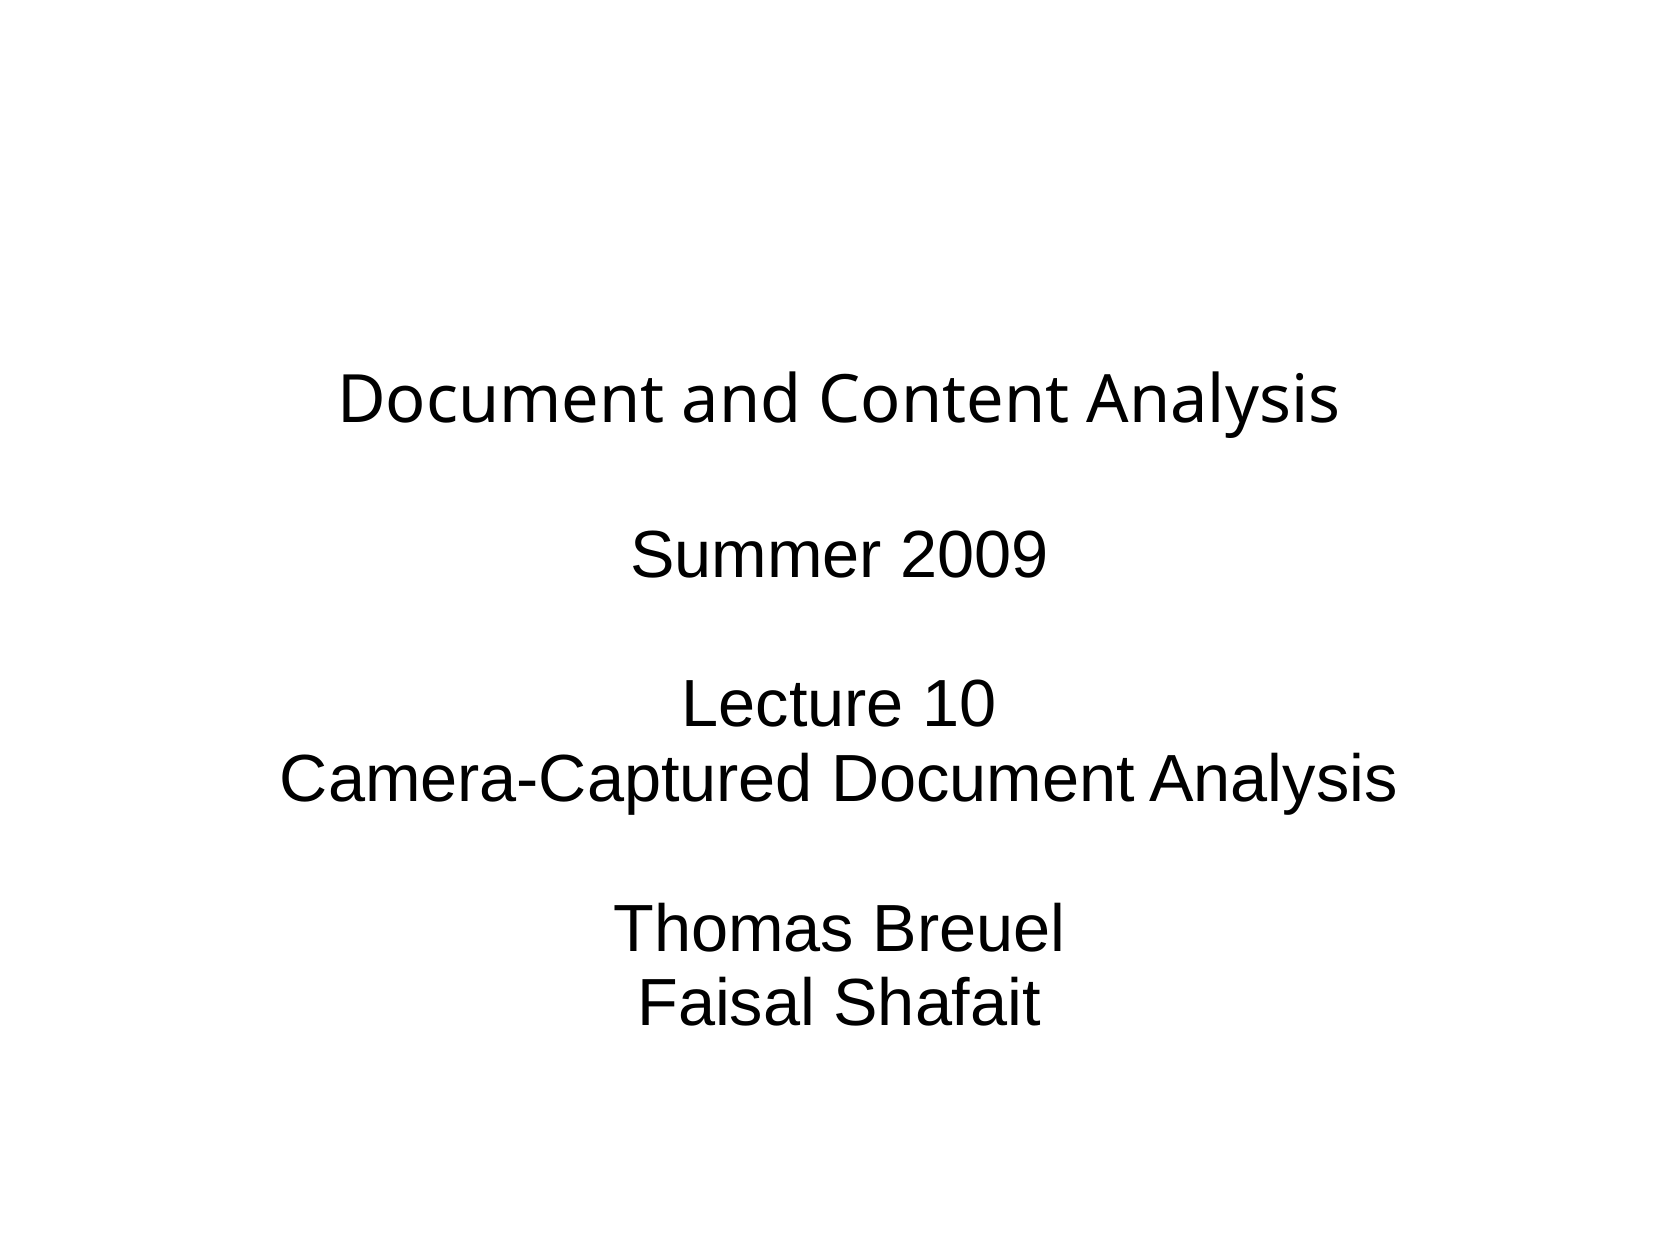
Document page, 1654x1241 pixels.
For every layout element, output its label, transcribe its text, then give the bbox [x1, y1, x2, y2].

subtitle Document and Content Analysis Summer 2009 Lecture 10 Camera-Captured Document Analysis Thomas Breuel Faisal Shafait [25, 226, 1654, 1166]
